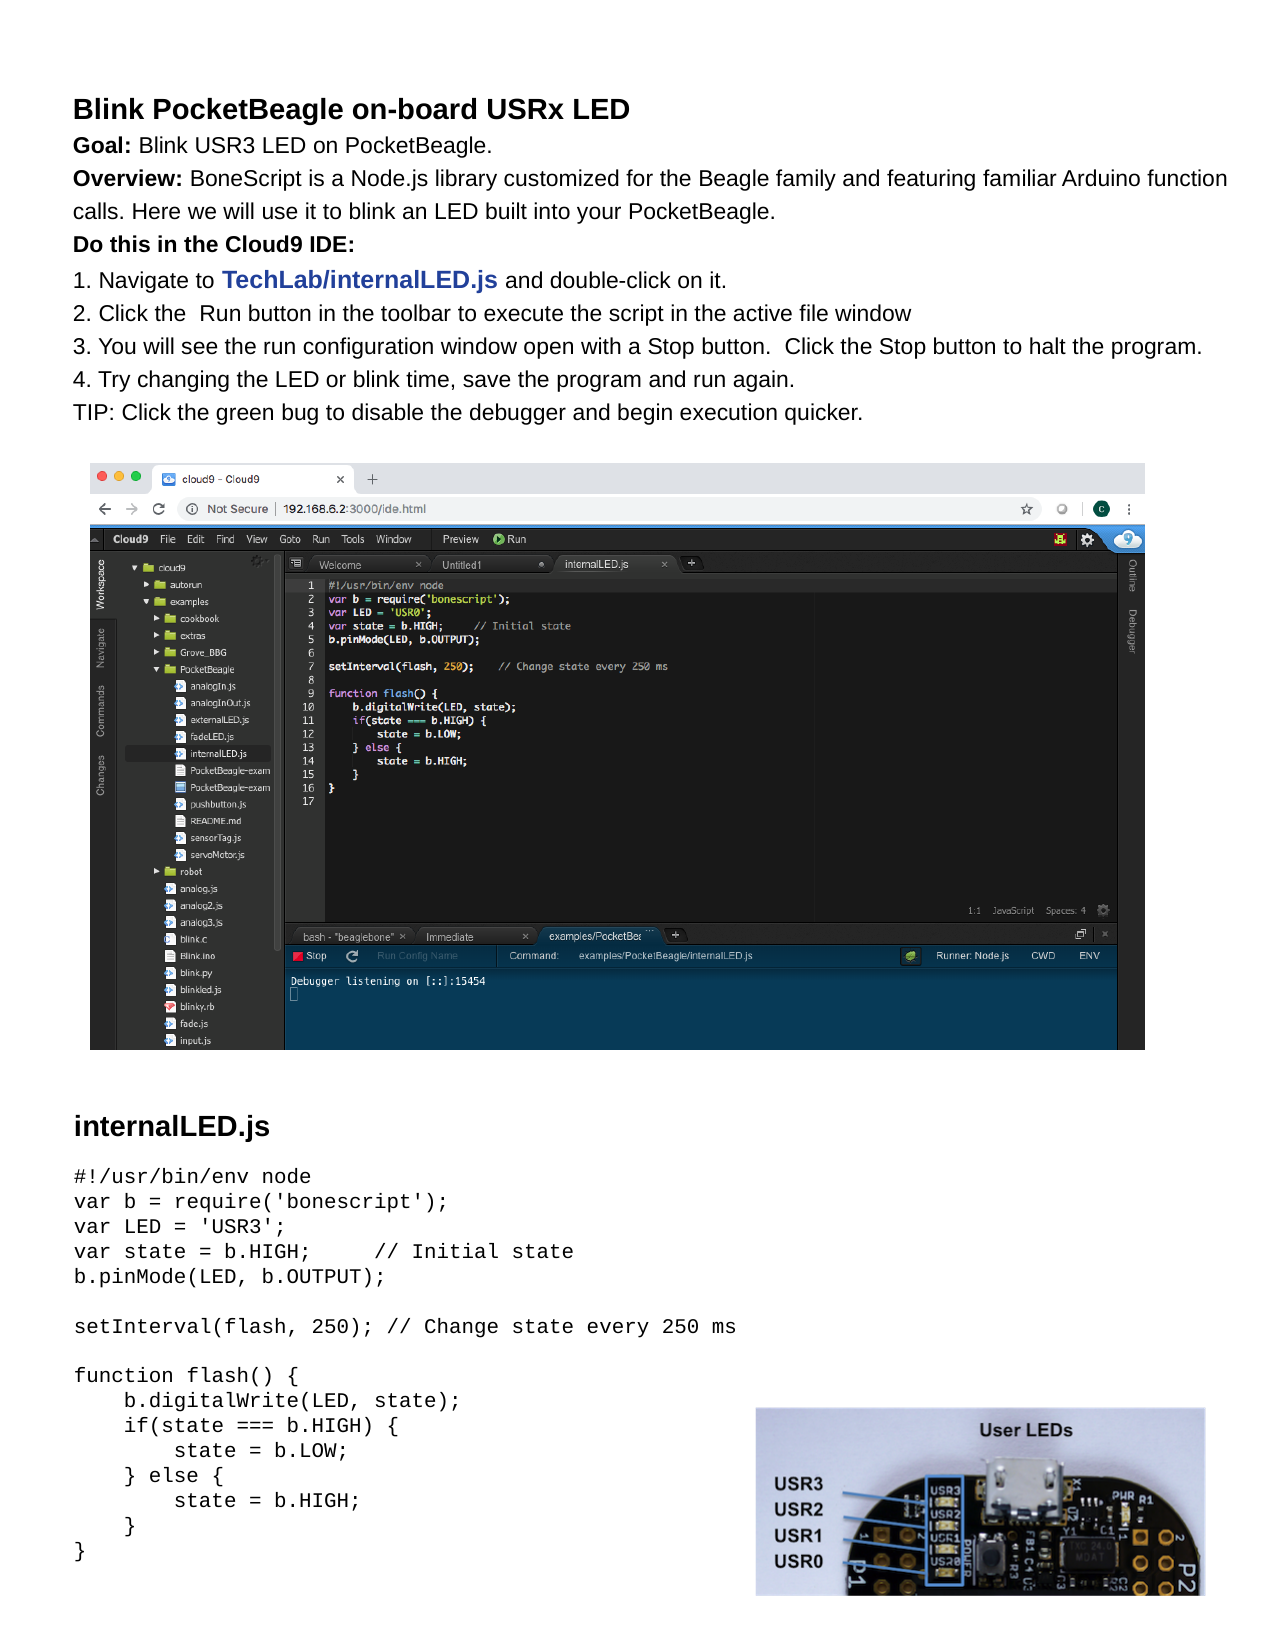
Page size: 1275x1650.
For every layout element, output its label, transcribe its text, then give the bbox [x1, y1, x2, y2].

text_box internalLED.js [59, 1092, 286, 1150]
text_box #!/usr/bin/env node var b = require('bonescript'); var LED = 'USR3'; var state = b.HIGH; // Initial state b.pinMode(LED, b.OUTPUT); setInterval(flash, 250); // Change state every 250 ms function flash() { b.digitalWrite(LED, state); if(state === b.HIGH) { state = b.LOW; } else { state = b.HIGH; } } [59, 1154, 757, 1570]
text_box Blink PocketBeagle on-board USRx LED Goal: Blink USR3 LED on PocketBeagle. Overview: BoneScript is a Node.js library customized for the Beagle family and featuring familiar Arduino function calls. Here we will use it to blink an LED built into your PocketBeagle. Do this in the Cloud9 IDE: 1. Navigate to TechLab/internalLED.js and double-click on it. 2. Click the Run button in the toolbar to execute the script in the active file window 3. You will see the run configuration window open with a Stop button. Click the Stop button to halt the program. 4. Try changing the LED or blink time, save the program and run again. TIP: Click the green bug to disable the debugger and begin execution quicker. [58, 76, 1248, 433]
picture [755, 1407, 1206, 1596]
picture [90, 463, 1145, 1051]
